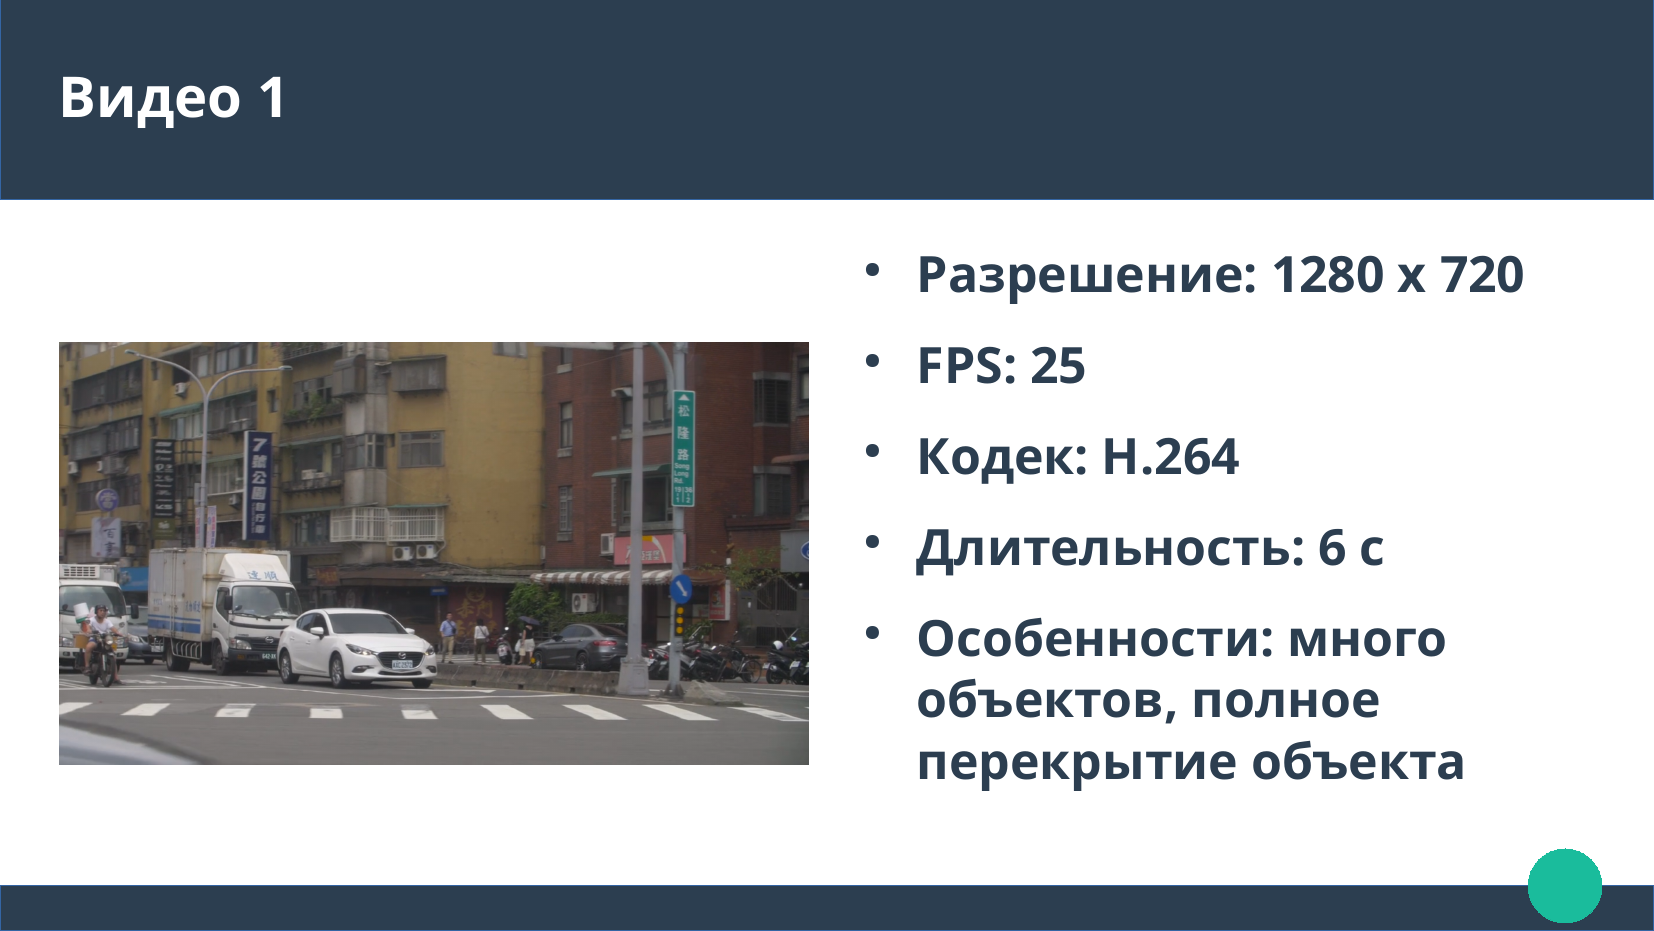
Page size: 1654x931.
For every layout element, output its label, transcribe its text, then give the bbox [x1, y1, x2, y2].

list Разрешение: 1280 x 720 FPS: 25 Кодек: H.264 Длительность: 6 с Особенности: много объектов, полное перекрытие объекта [845, 243, 1596, 864]
title Видео 1 [59, 37, 1595, 155]
picture [59, 342, 809, 765]
